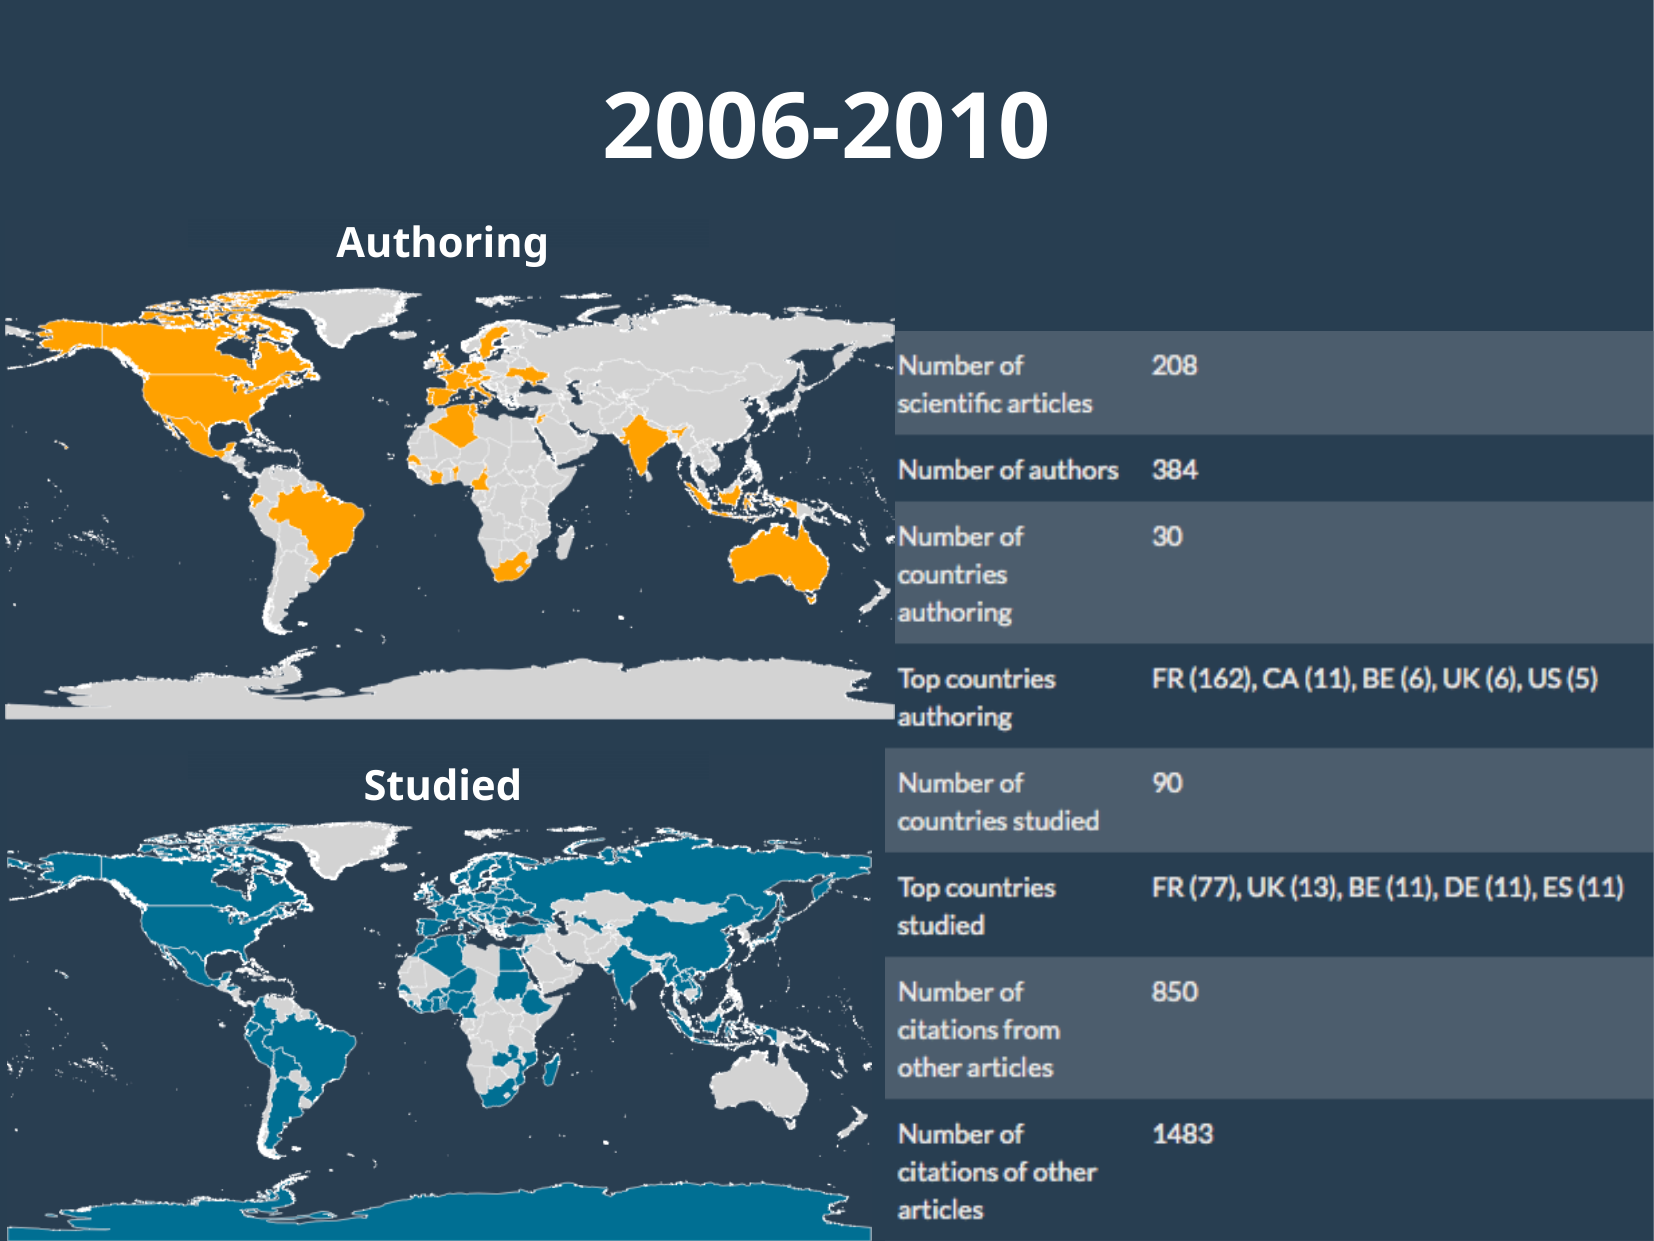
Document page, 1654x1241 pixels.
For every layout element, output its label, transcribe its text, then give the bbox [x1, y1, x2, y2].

title Authoring [283, 203, 603, 279]
picture [0, 0, 1654, 1241]
title 2006-2010 [82, 19, 1571, 227]
title Studied [283, 747, 603, 822]
